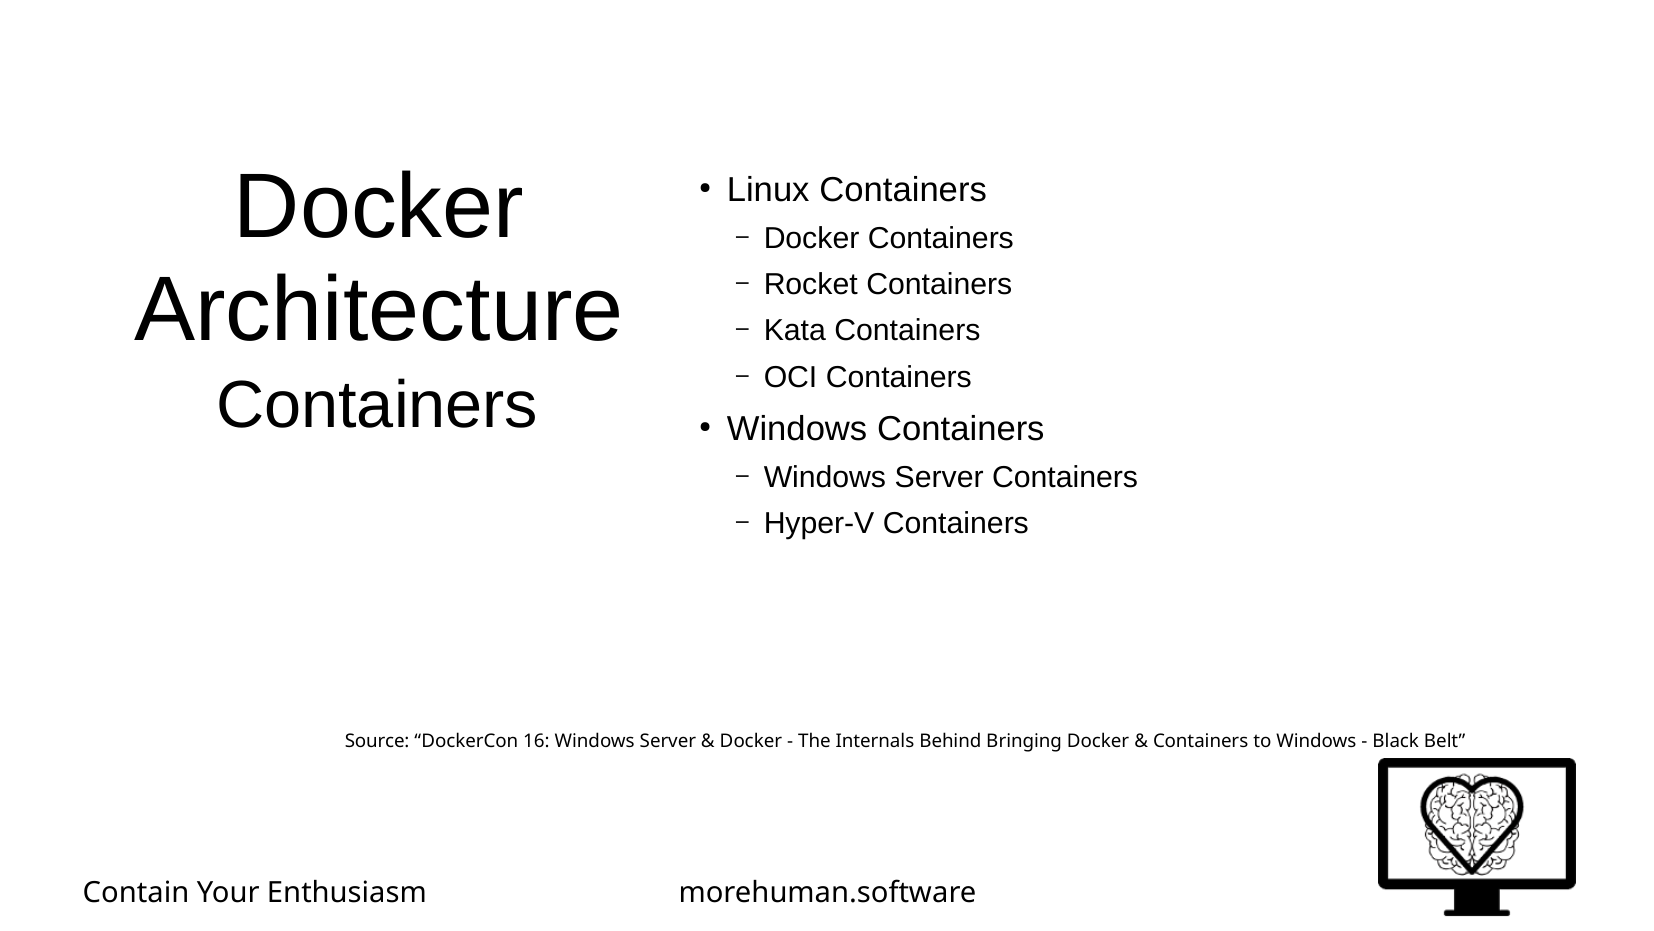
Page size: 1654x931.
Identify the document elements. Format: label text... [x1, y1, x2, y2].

title Docker Architecture [83, 154, 676, 371]
text_box Containers [81, 367, 674, 673]
text_box Source: “DockerCon 16: Windows Server & Docker - The Internals Behind Bringing Docker & Containers to Windows - Black Belt” [330, 720, 1569, 757]
picture [1378, 758, 1576, 925]
list Linux Containers Docker Containers Rocket Containers Kata Containers OCI Containers Windows Containers Windows Server Containers Hyper-V Containers [690, 169, 1572, 545]
